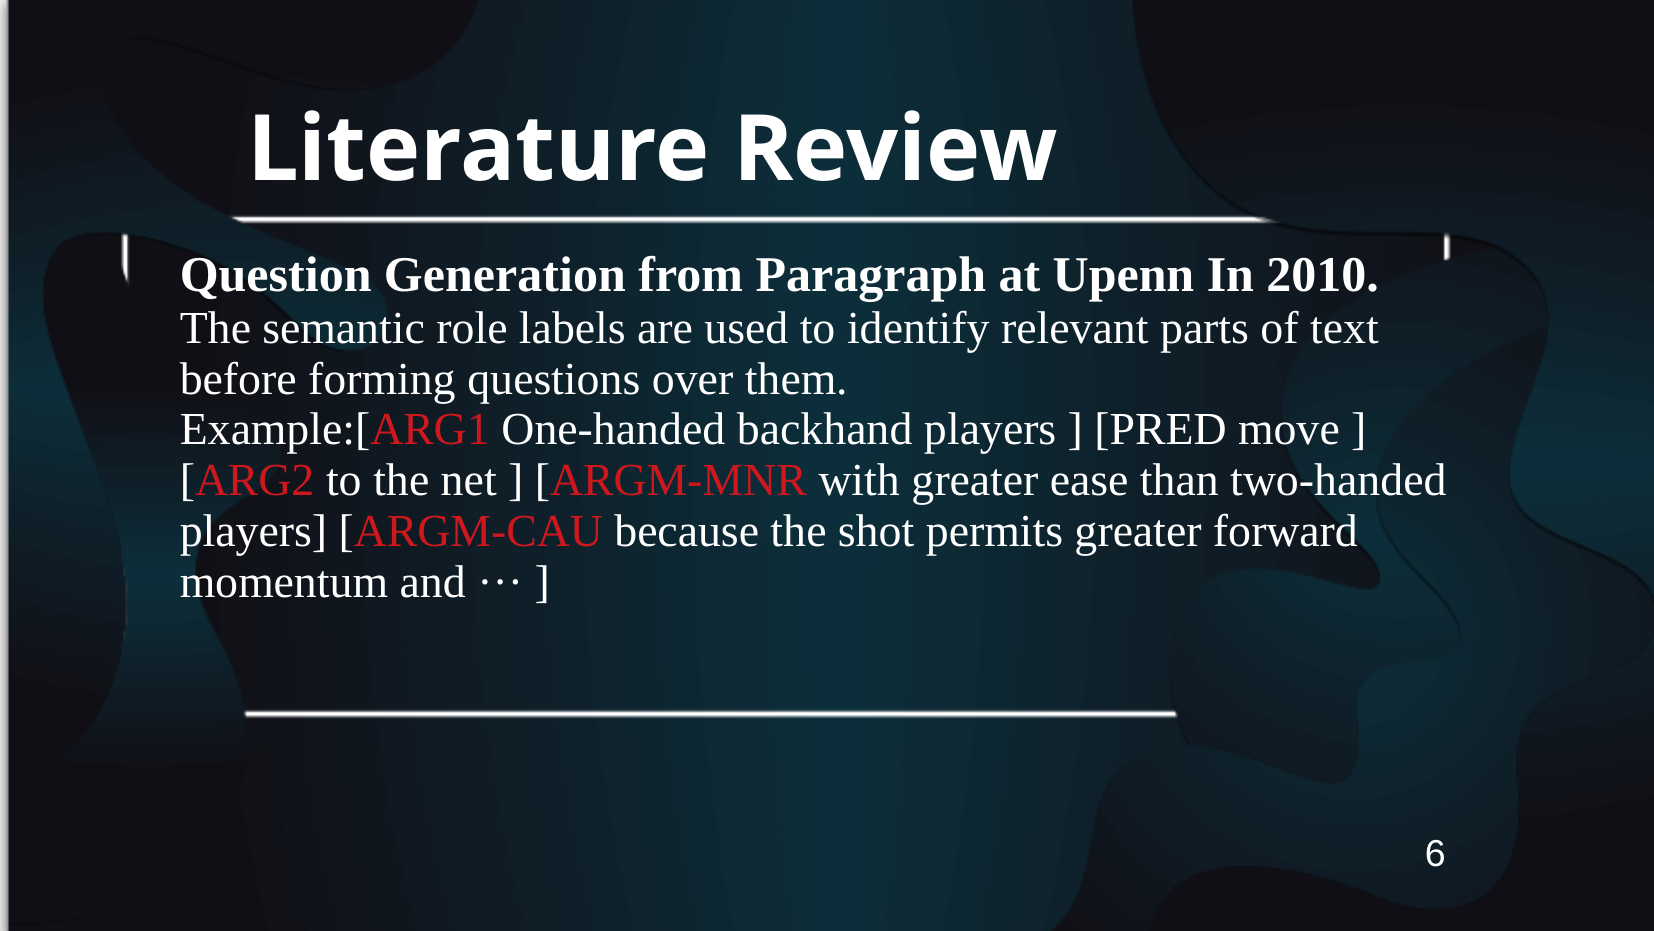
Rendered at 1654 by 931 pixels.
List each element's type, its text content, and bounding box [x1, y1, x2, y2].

picture [0, 0, 1654, 931]
text_box Question Generation from Paragraph at Upenn In 2010. The semantic role labels are used to identify relevant parts of text before forming questions over them. Example:[ARG1 One-handed backhand players ] [PRED move ] [ARG2 to the net ] [ARGM-MNR with greater ease than two-handed players] [ARGM-CAU because the shot permits greater forward momentum and ··· ] [165, 240, 1486, 808]
text_box 6 [1410, 825, 1576, 882]
text_box Literature Review [232, 75, 1186, 197]
